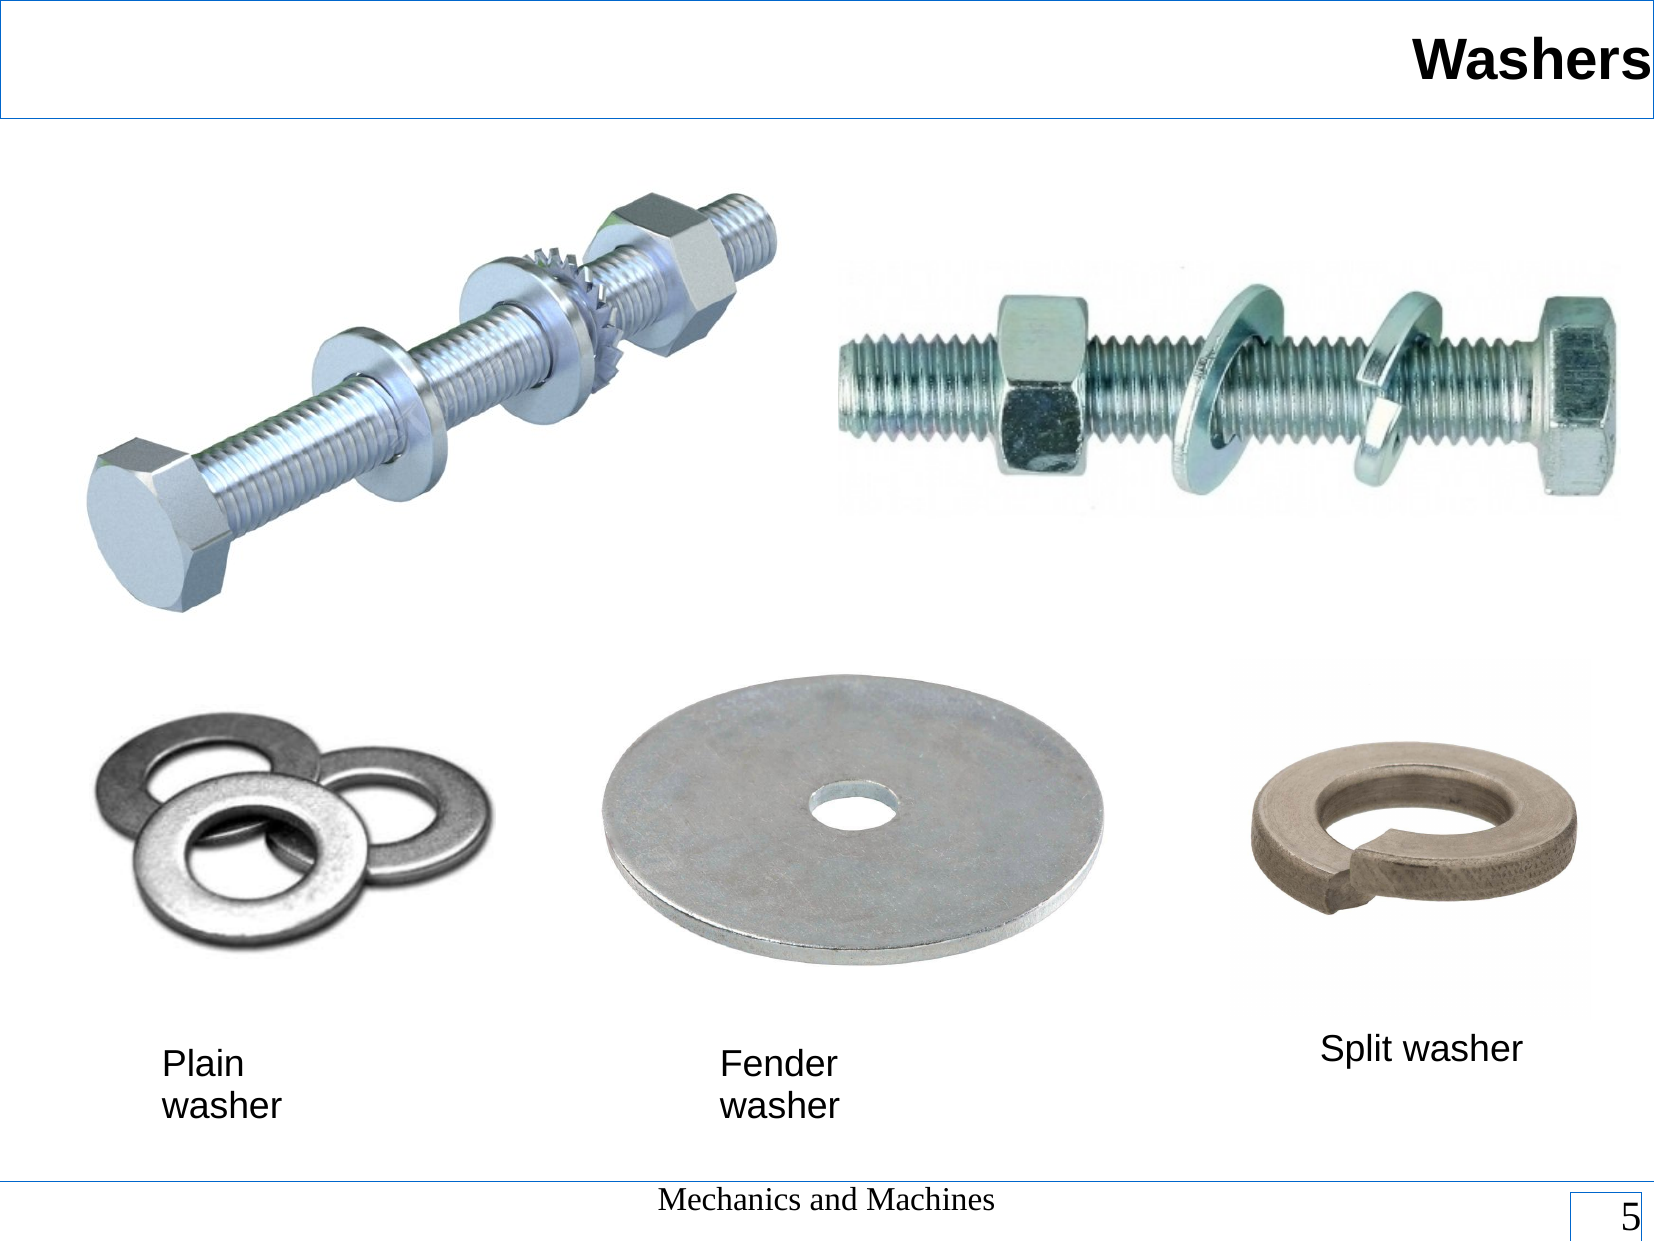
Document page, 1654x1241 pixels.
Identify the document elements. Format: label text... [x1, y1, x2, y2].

text_box Fender washer [705, 1034, 984, 1092]
picture [60, 148, 1621, 1096]
text_box Split washer [1305, 1020, 1557, 1079]
picture [89, 704, 496, 959]
picture [1230, 659, 1591, 1021]
title Washers [0, 0, 1654, 119]
text_box Plain washer [147, 1035, 391, 1092]
